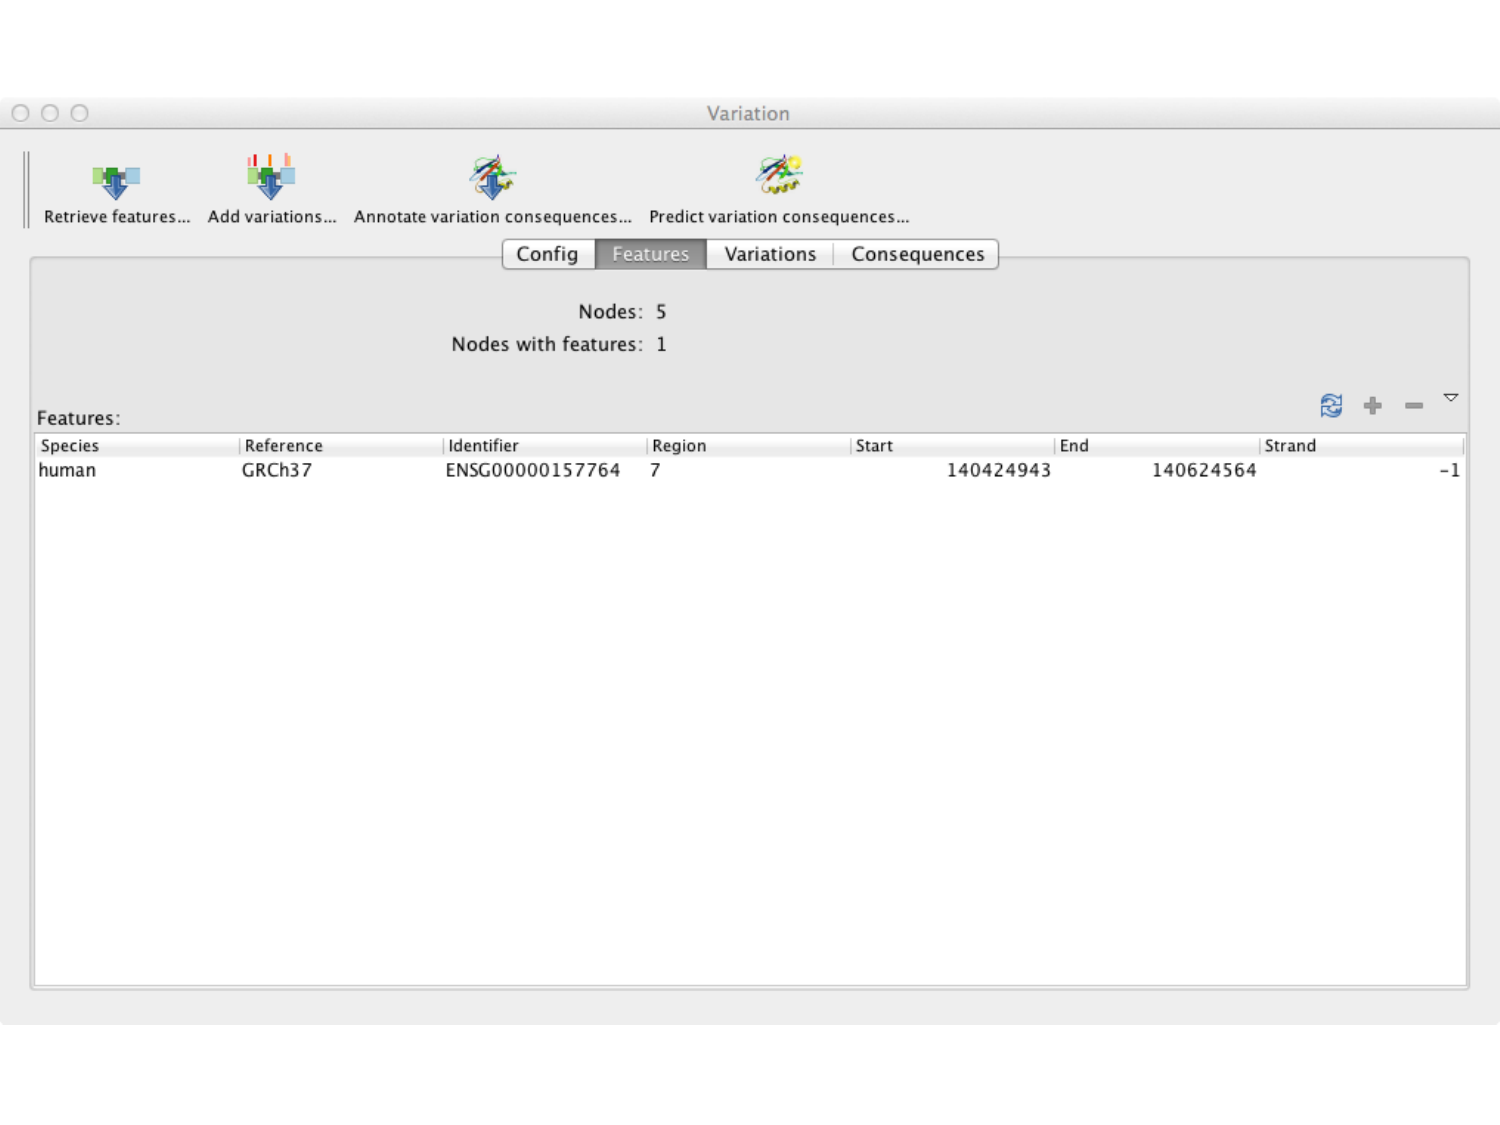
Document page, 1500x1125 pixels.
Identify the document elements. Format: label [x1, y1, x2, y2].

picture [0, 97, 1500, 1026]
